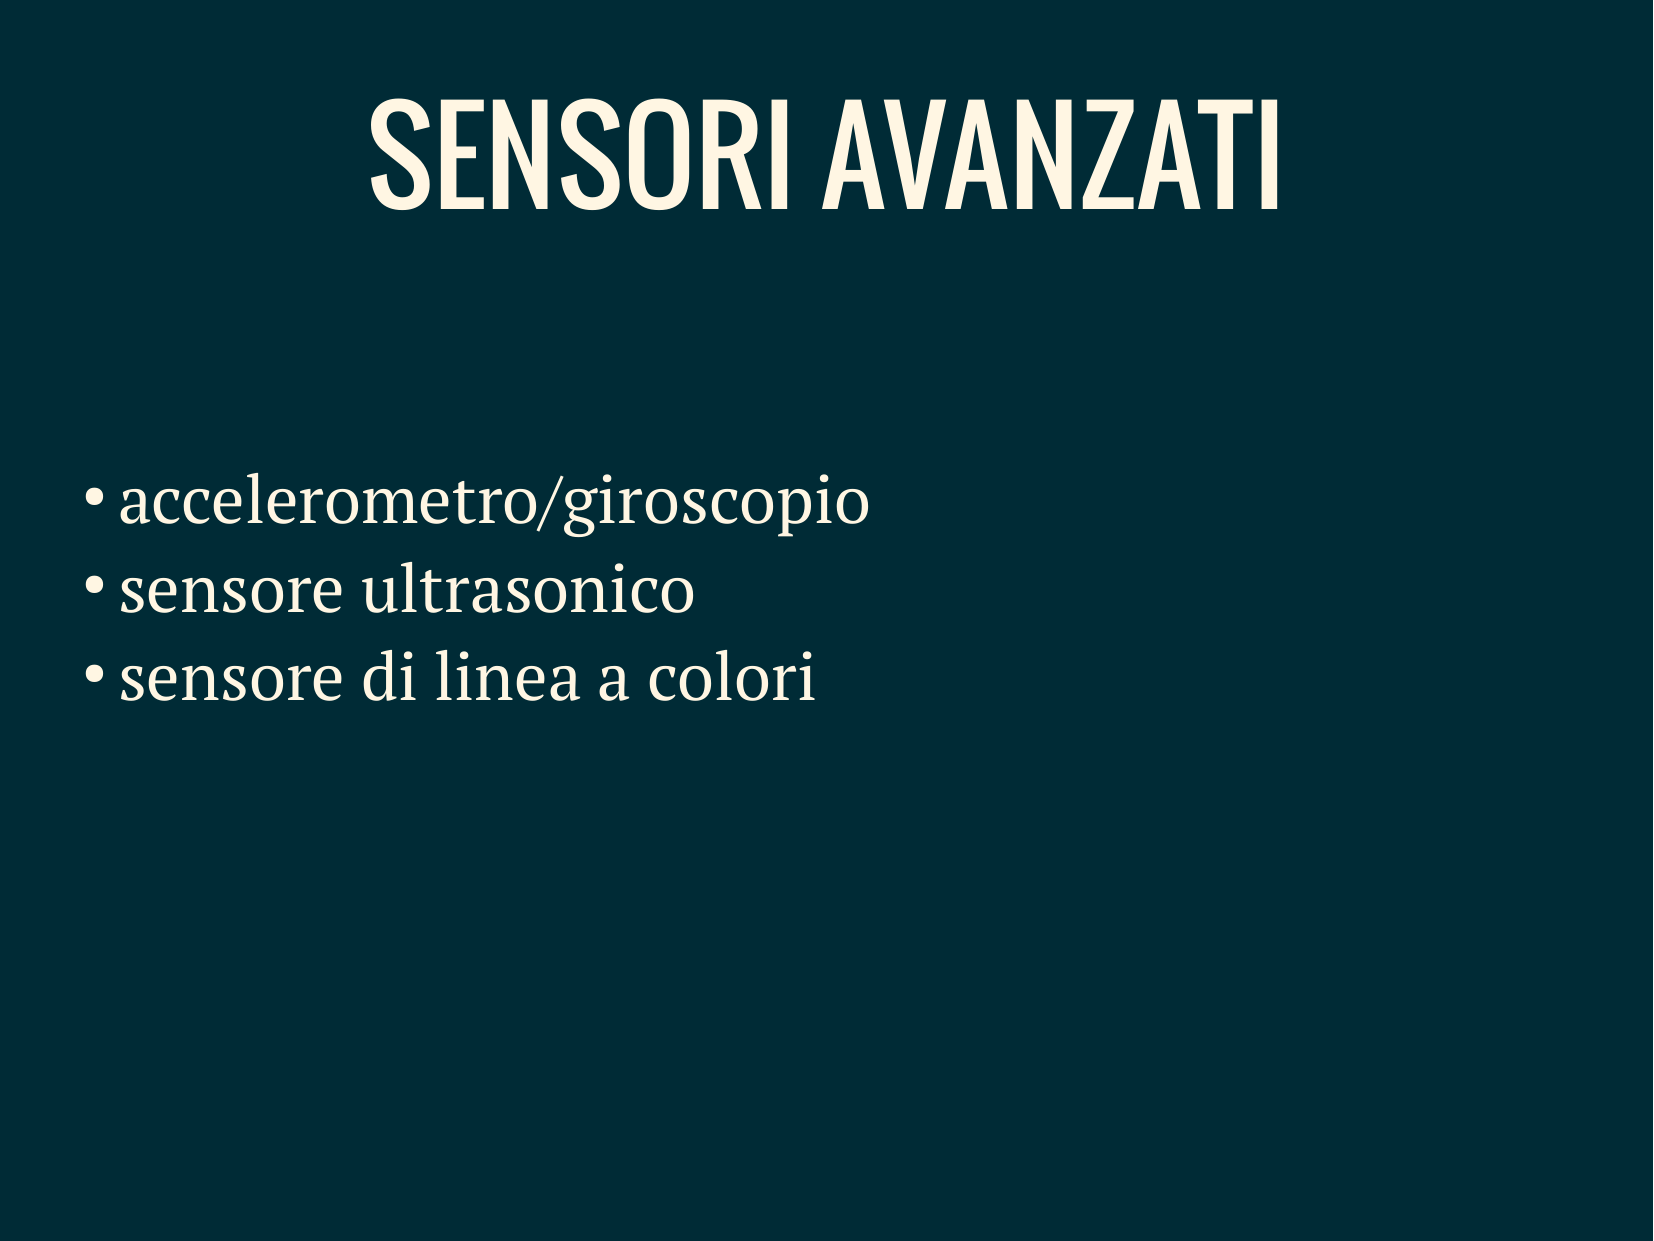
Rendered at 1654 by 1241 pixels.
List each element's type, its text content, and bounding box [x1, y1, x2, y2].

text_box accelerometro/giroscopio sensore ultrasonico sensore di linea a colori [82, 366, 1571, 1193]
title SENSORI avanzati [82, 49, 1571, 257]
